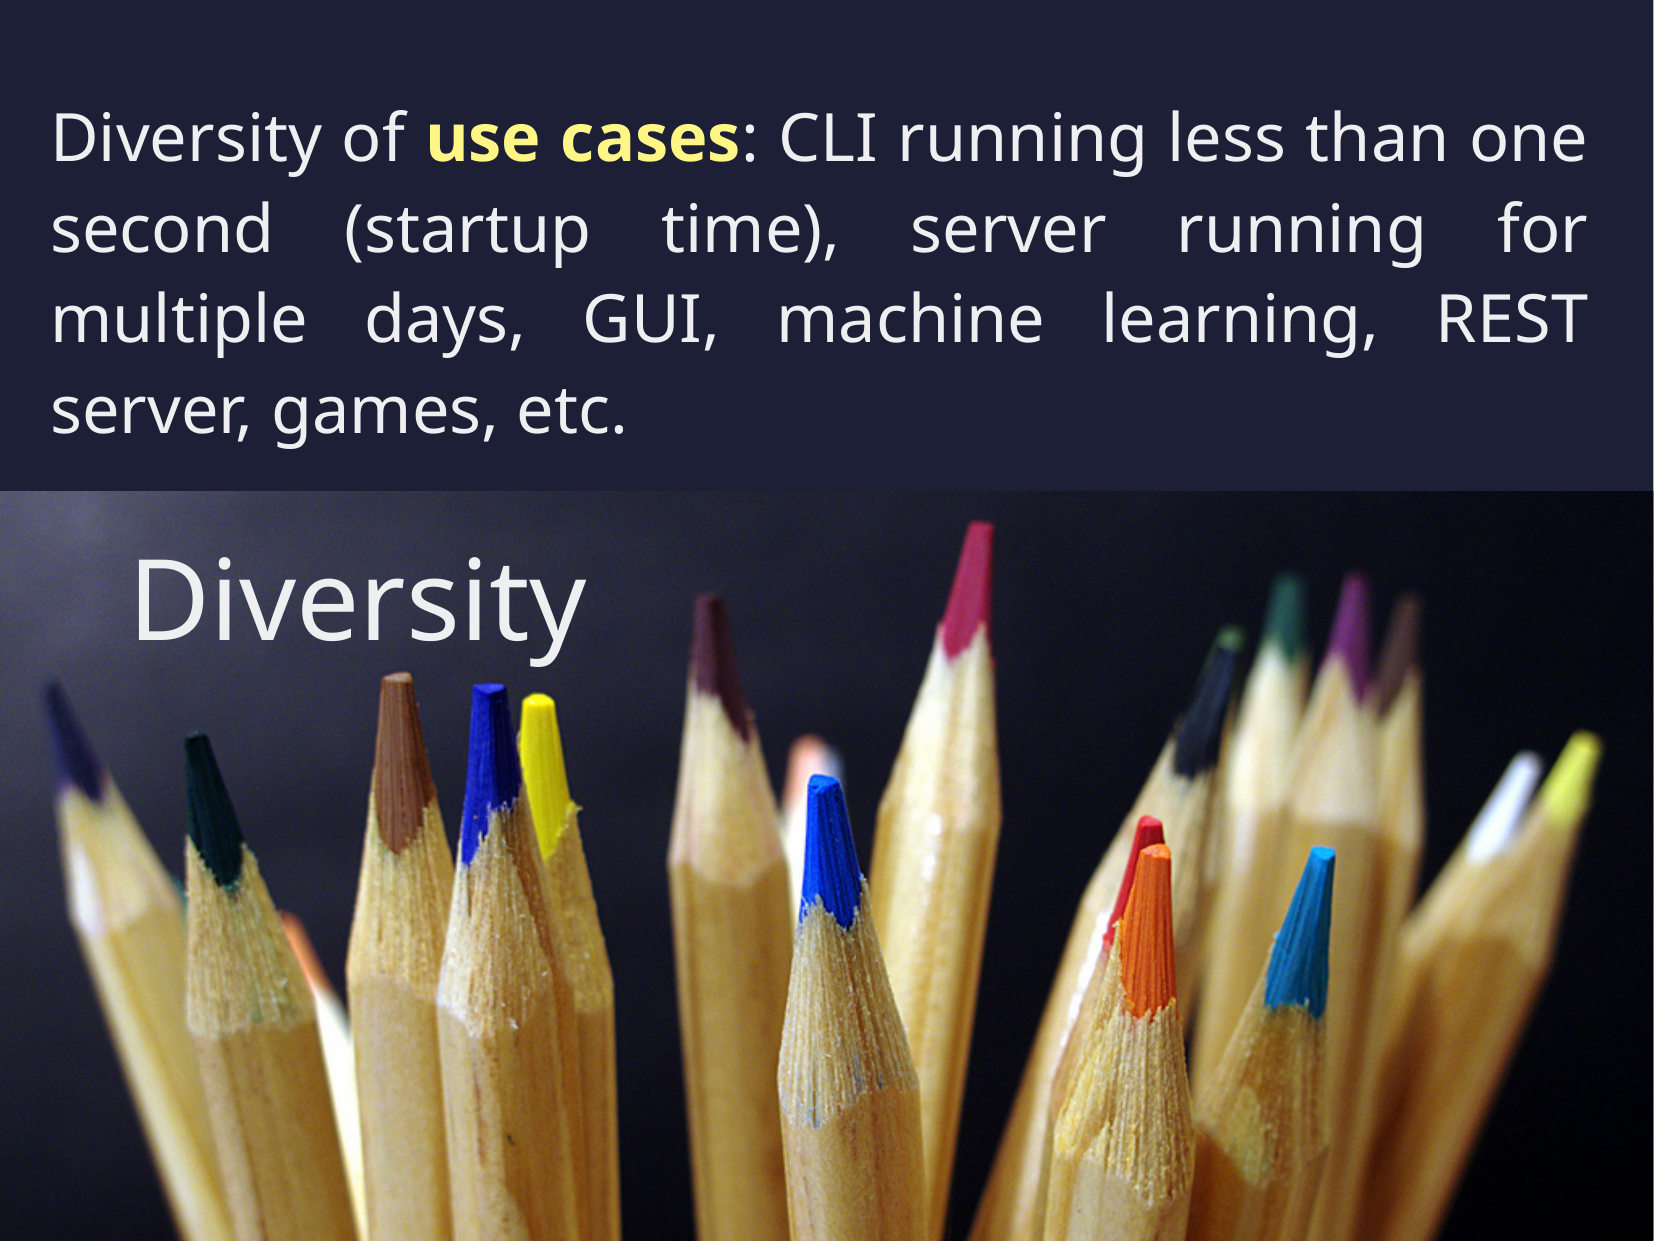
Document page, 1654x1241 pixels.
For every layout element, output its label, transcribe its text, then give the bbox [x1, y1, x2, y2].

text_box Diversity of use cases: CLI running less than one second (startup time), server running for multiple days, GUI, machine learning, REST server, games, etc. [35, 82, 1613, 543]
text_box Diversity [113, 512, 650, 653]
picture [0, 491, 1654, 1241]
